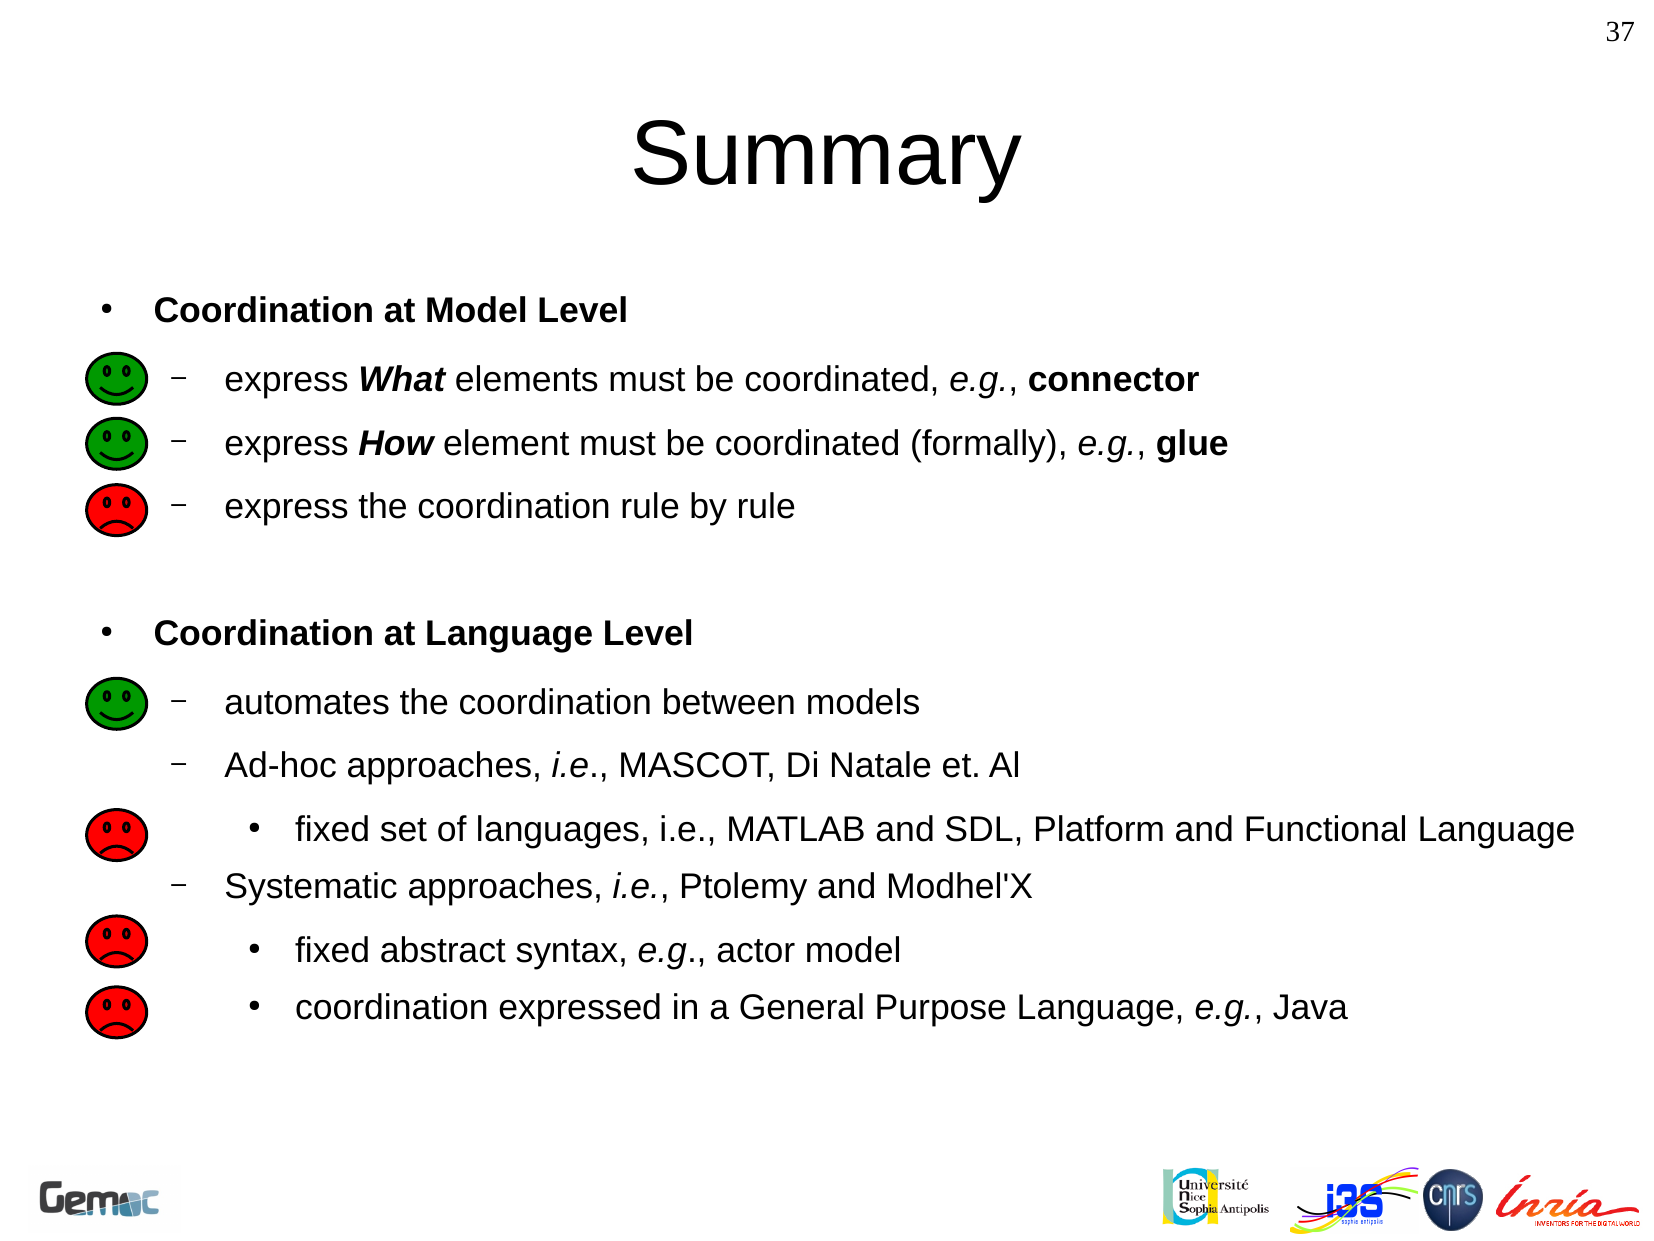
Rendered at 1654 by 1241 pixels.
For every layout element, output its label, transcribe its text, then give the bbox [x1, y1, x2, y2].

title Summary [82, 49, 1571, 257]
text_box [86, 809, 147, 861]
text_box [86, 915, 147, 967]
list Coordination at Model Level express What elements must be coordinated, e.g., connector express How element must be coordinated (formally), e.g., glue express the coordination rule by rule Coordination at Language Level automates the coordination between models Ad-hoc approaches, i.e., MASCOT, Di Natale et. Al fixed set of languages, i.e., MATLAB and SDL, Platform and Functional Language Systematic approaches, i.e., Ptolemy and Modhel'X fixed abstract syntax, e.g., actor model coordination expressed in a General Purpose Language, e.g., Java [82, 290, 1621, 1010]
text_box [86, 986, 147, 1038]
text_box [86, 353, 147, 405]
text_box [86, 678, 147, 730]
picture [1137, 1150, 1647, 1241]
text_box [86, 418, 147, 470]
text_box [86, 484, 147, 536]
